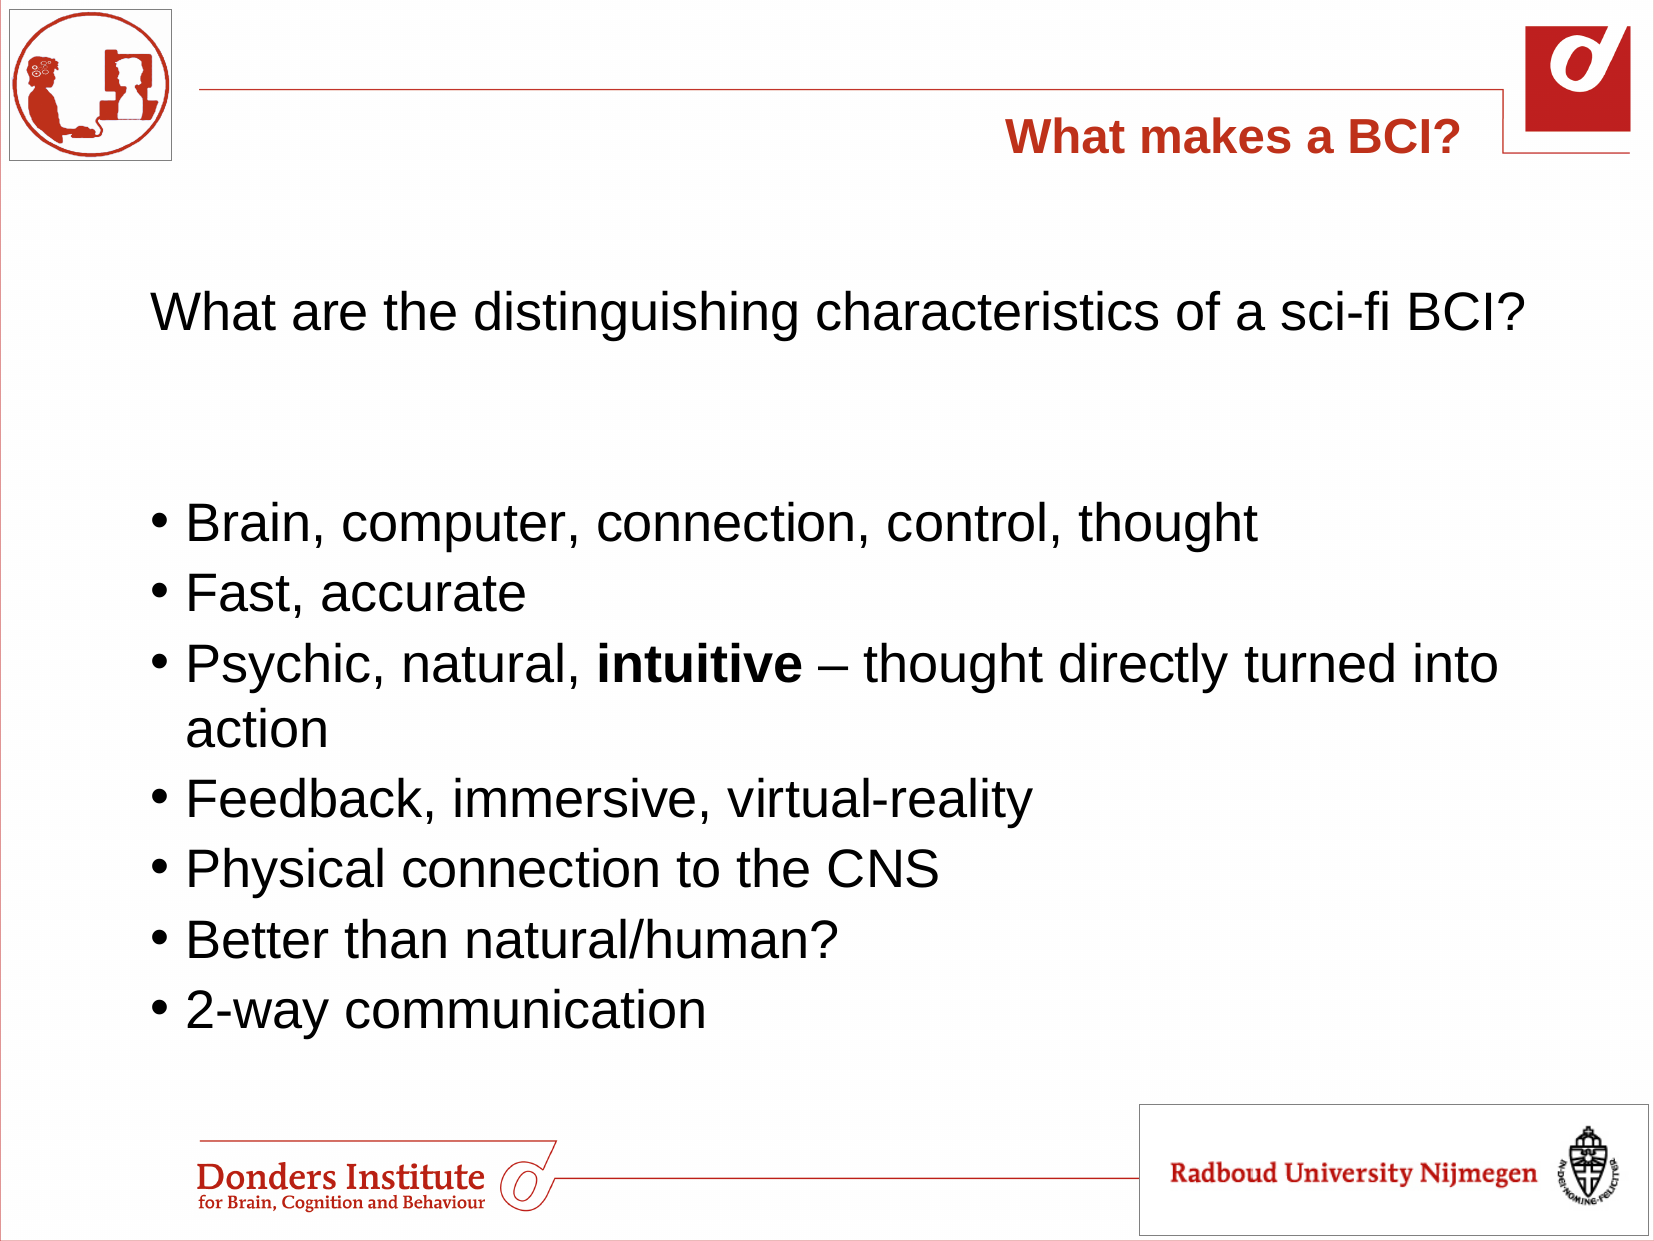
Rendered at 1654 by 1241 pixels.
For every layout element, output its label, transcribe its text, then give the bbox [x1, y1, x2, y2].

title What makes a BCI? [1005, 102, 1607, 181]
picture [0, 0, 1654, 1241]
list What are the distinguishing characteristics of a sci-fi BCI? Brain, computer, connection, control, thought Fast, accurate Psychic, natural, intuitive – thought directly turned into action Feedback, immersive, virtual-reality Physical connection to the CNS Better than natural/human? 2-way communication [150, 276, 1547, 1096]
